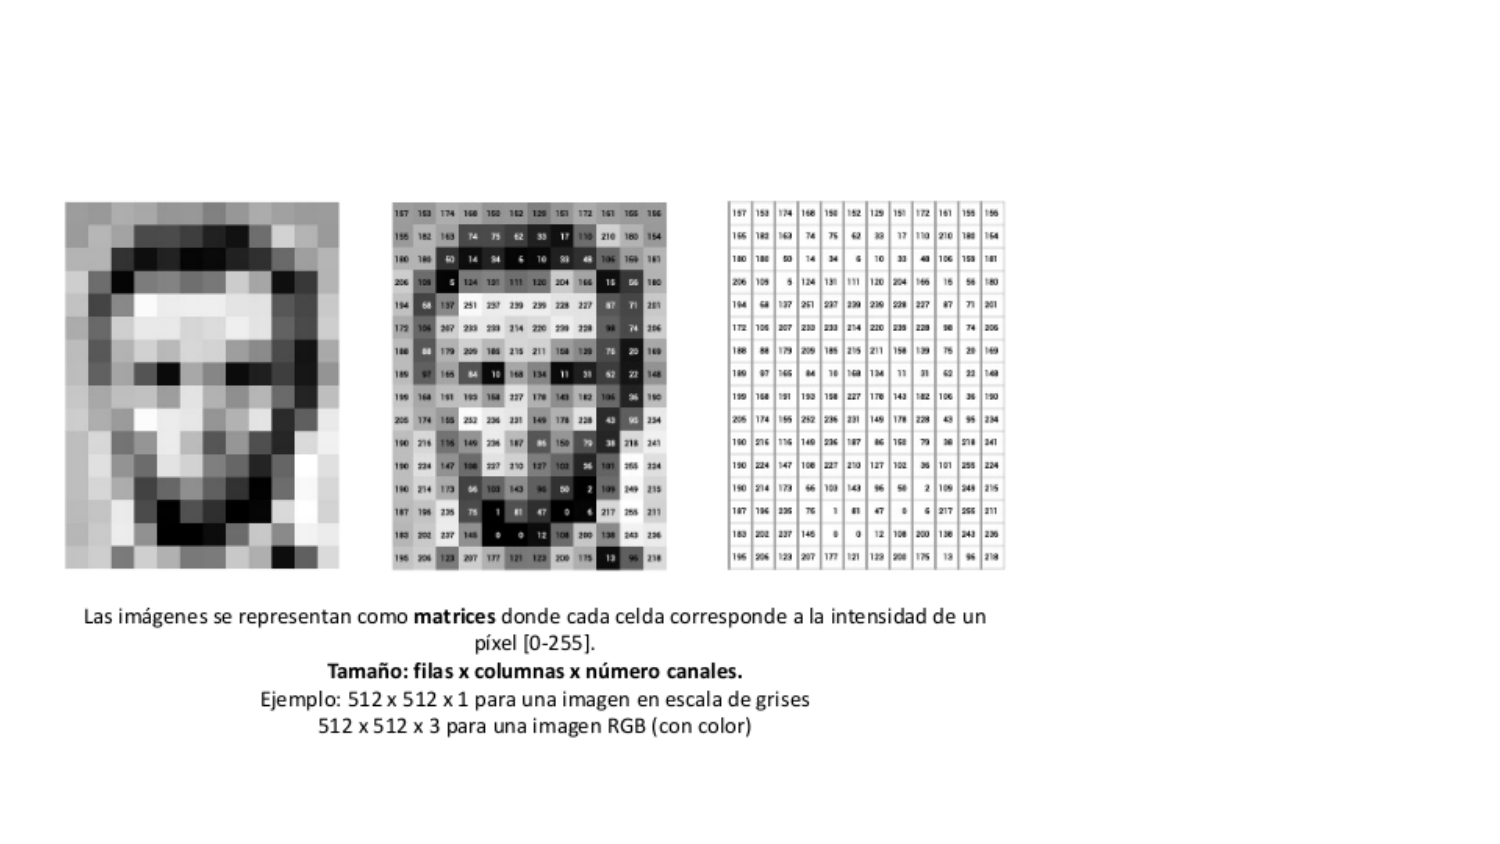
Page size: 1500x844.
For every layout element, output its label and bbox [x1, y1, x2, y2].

picture [51, 187, 1053, 752]
